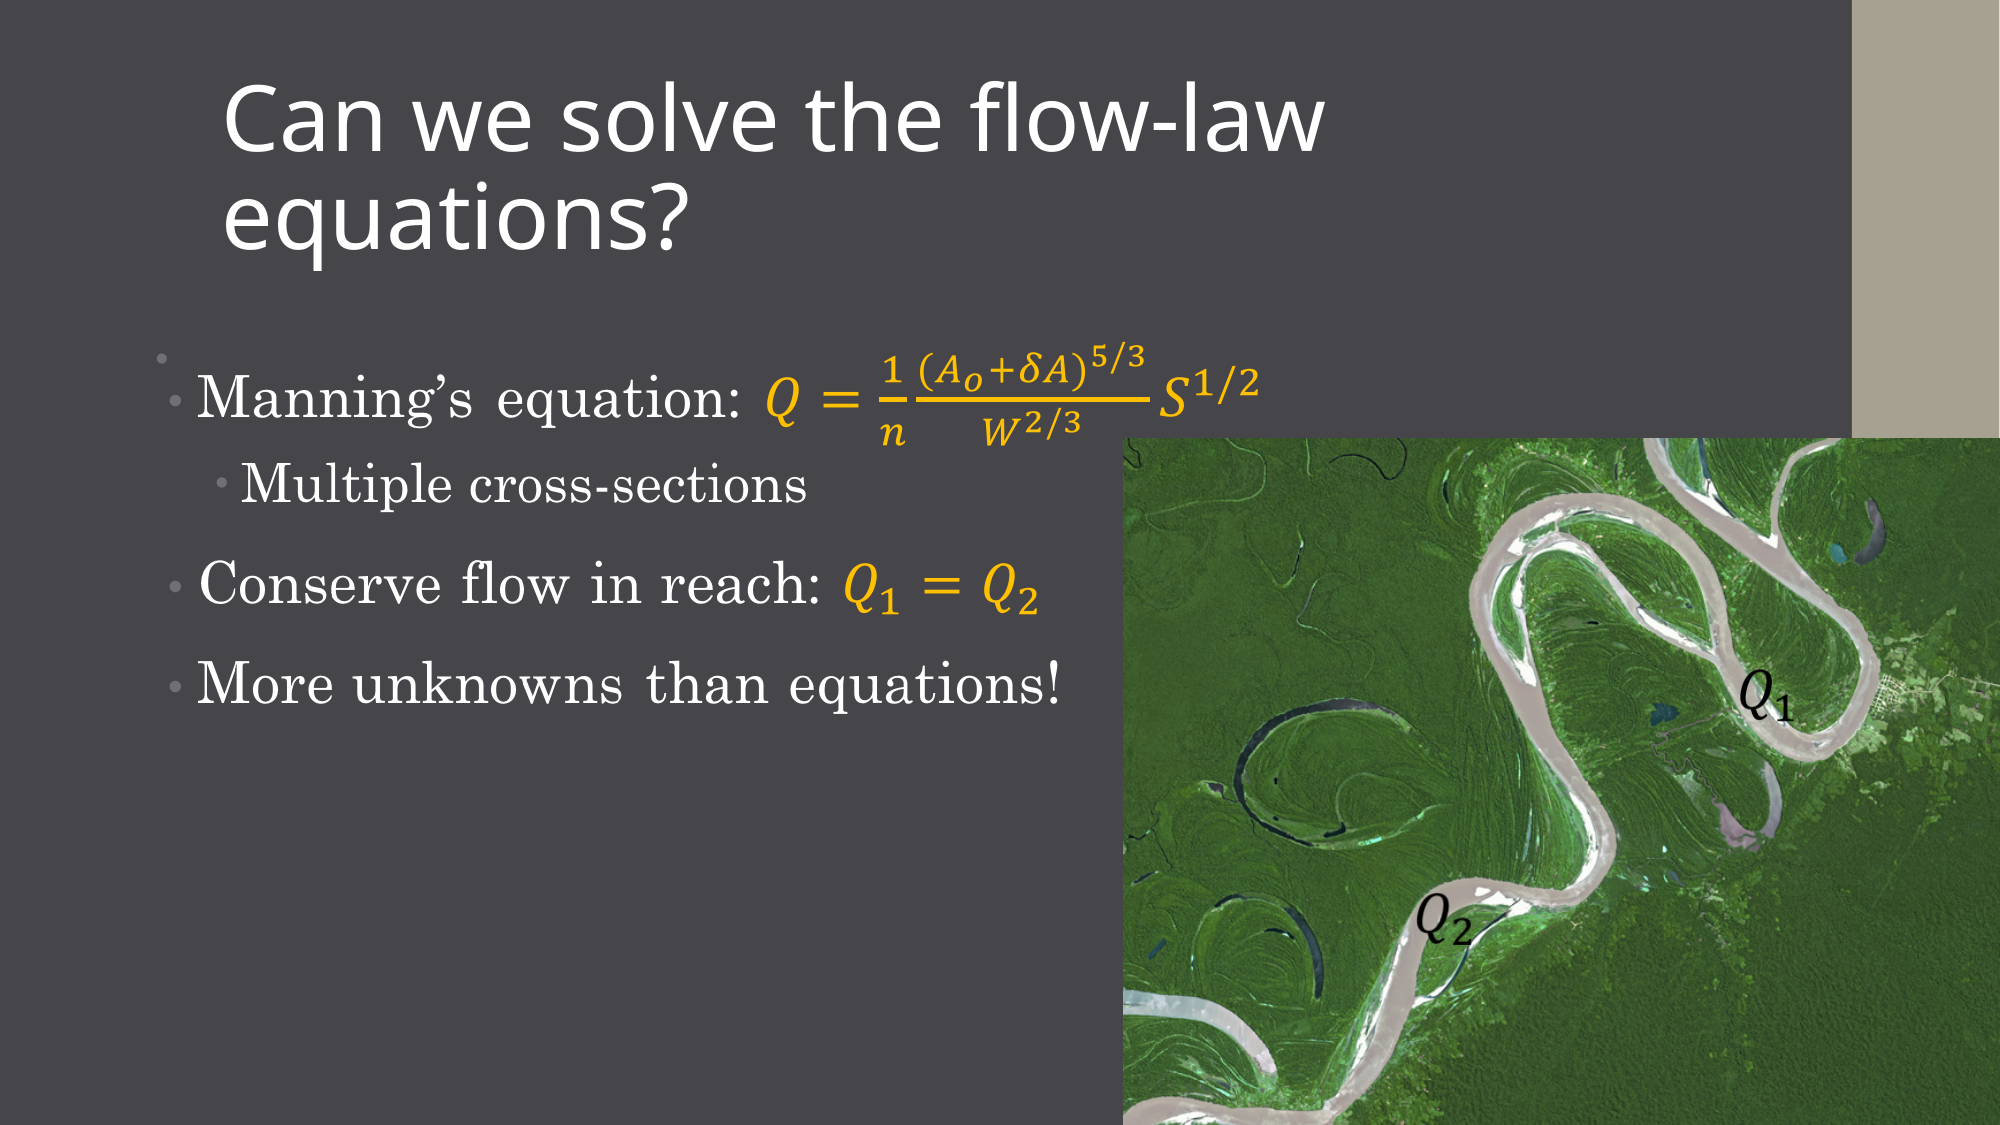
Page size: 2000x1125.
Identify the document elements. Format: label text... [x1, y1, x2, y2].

text_box [1389, 867, 1502, 954]
picture [1123, 438, 2000, 1125]
list [140, 330, 1288, 1045]
title Can we solve the flow-law equations? [206, 60, 1797, 278]
text_box [1712, 644, 1823, 731]
